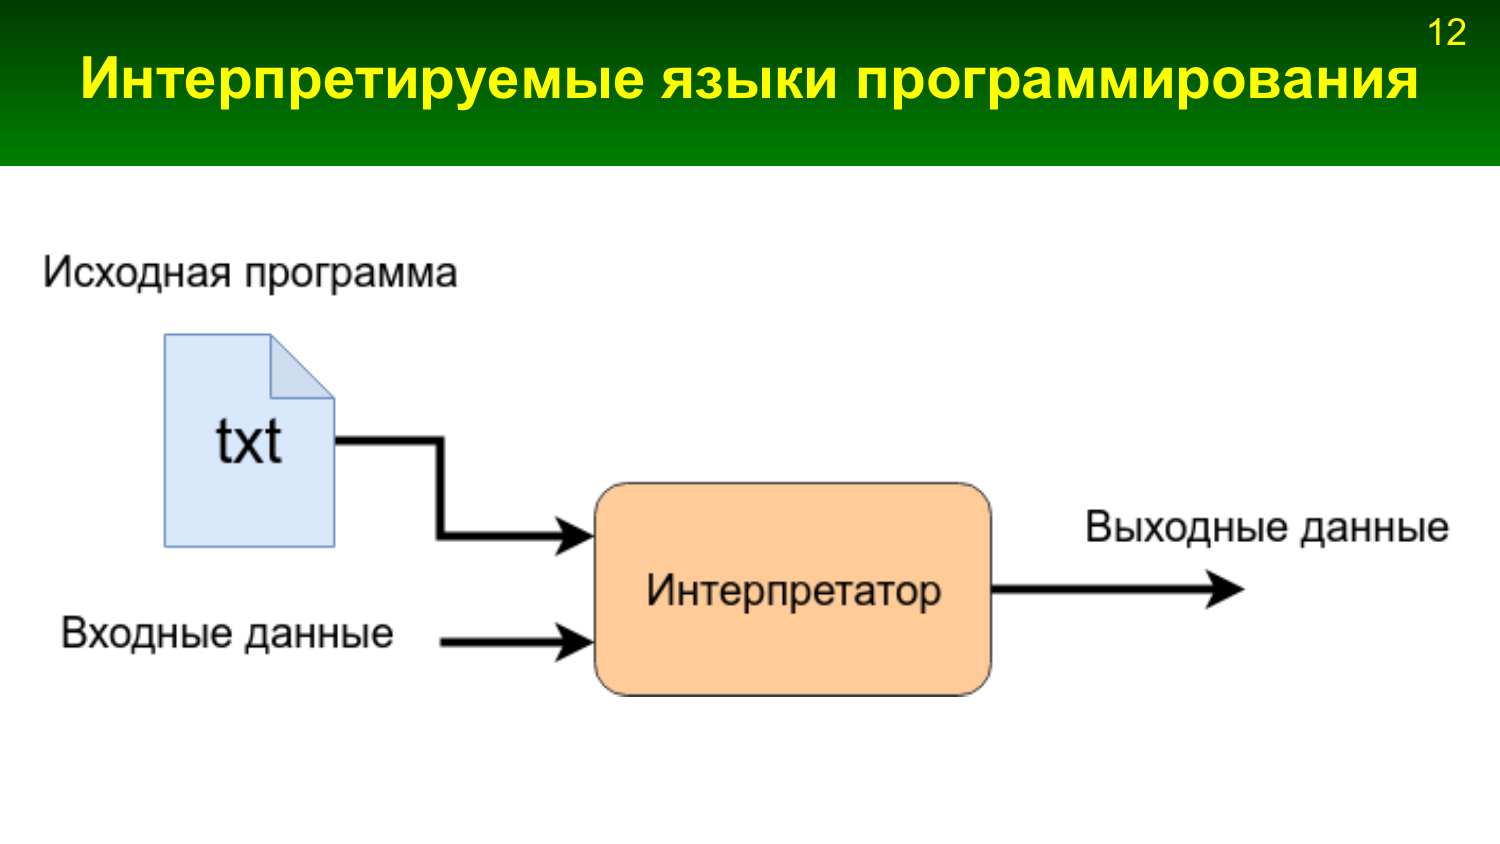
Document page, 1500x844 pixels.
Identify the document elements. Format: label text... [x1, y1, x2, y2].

title Интерпретируемые языки программирования [23, 19, 1477, 130]
picture [16, 247, 1480, 697]
